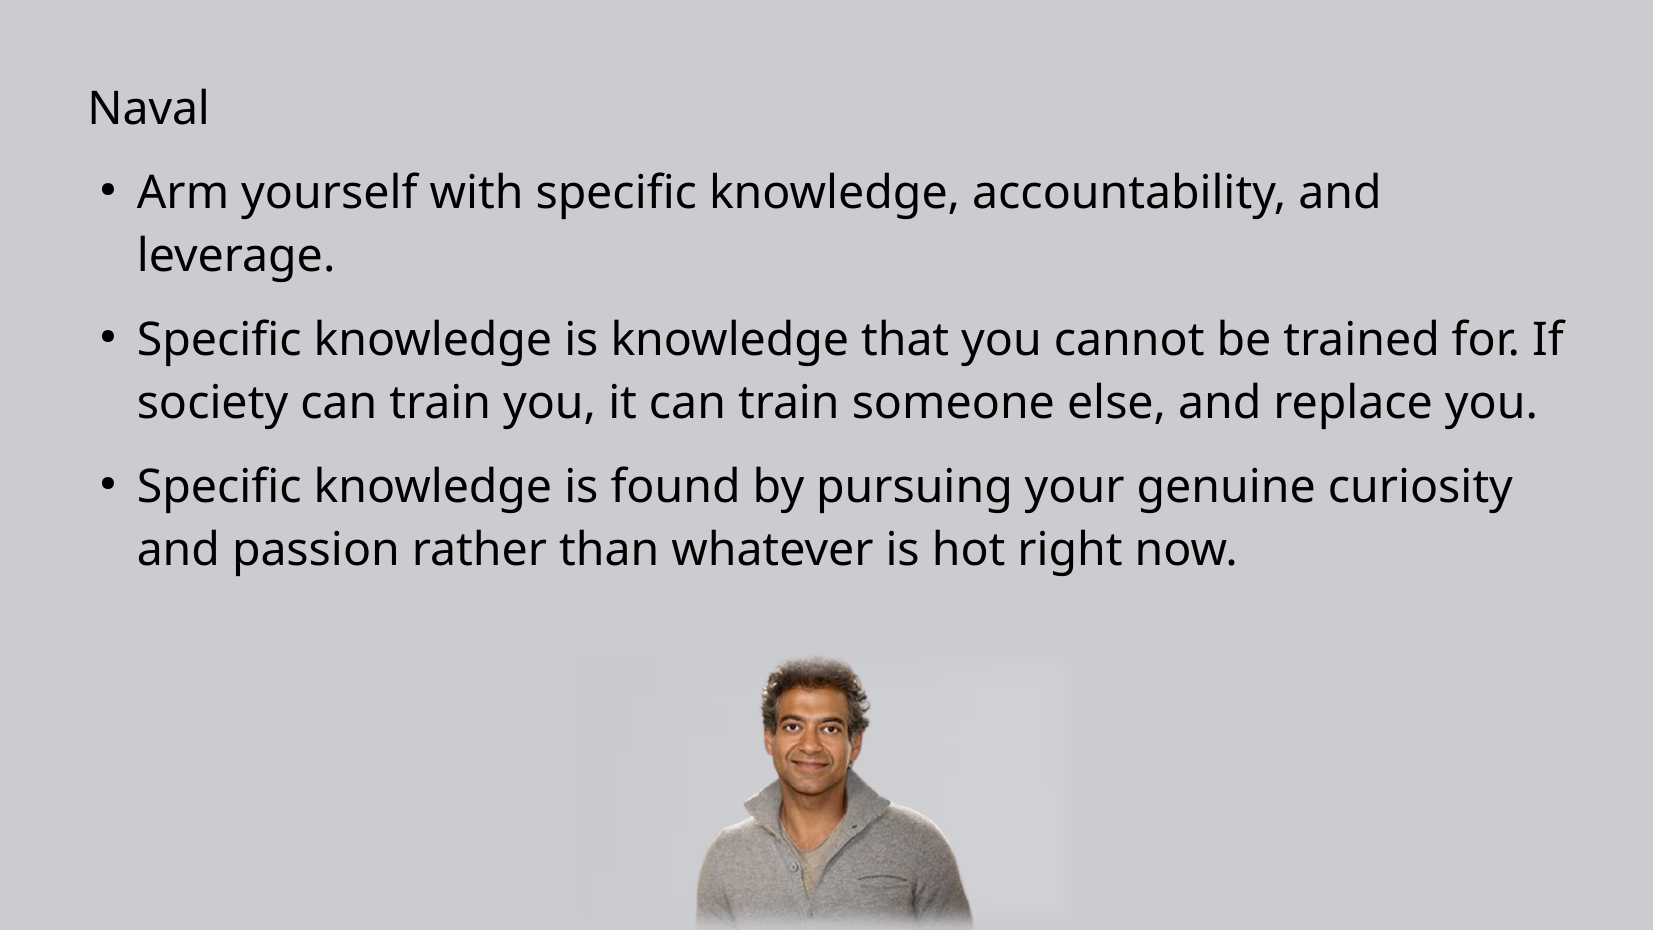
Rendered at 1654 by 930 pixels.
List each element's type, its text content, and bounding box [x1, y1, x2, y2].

picture [560, 641, 1088, 930]
list Naval Arm yourself with specific knowledge, accountability, and leverage. Specific knowledge is knowledge that you cannot be trained for. If society can train you, it can train someone else, and replace you. Specific knowledge is found by pursuing your genuine curiosity and passion rather than whatever is hot right now. [87, 75, 1576, 615]
